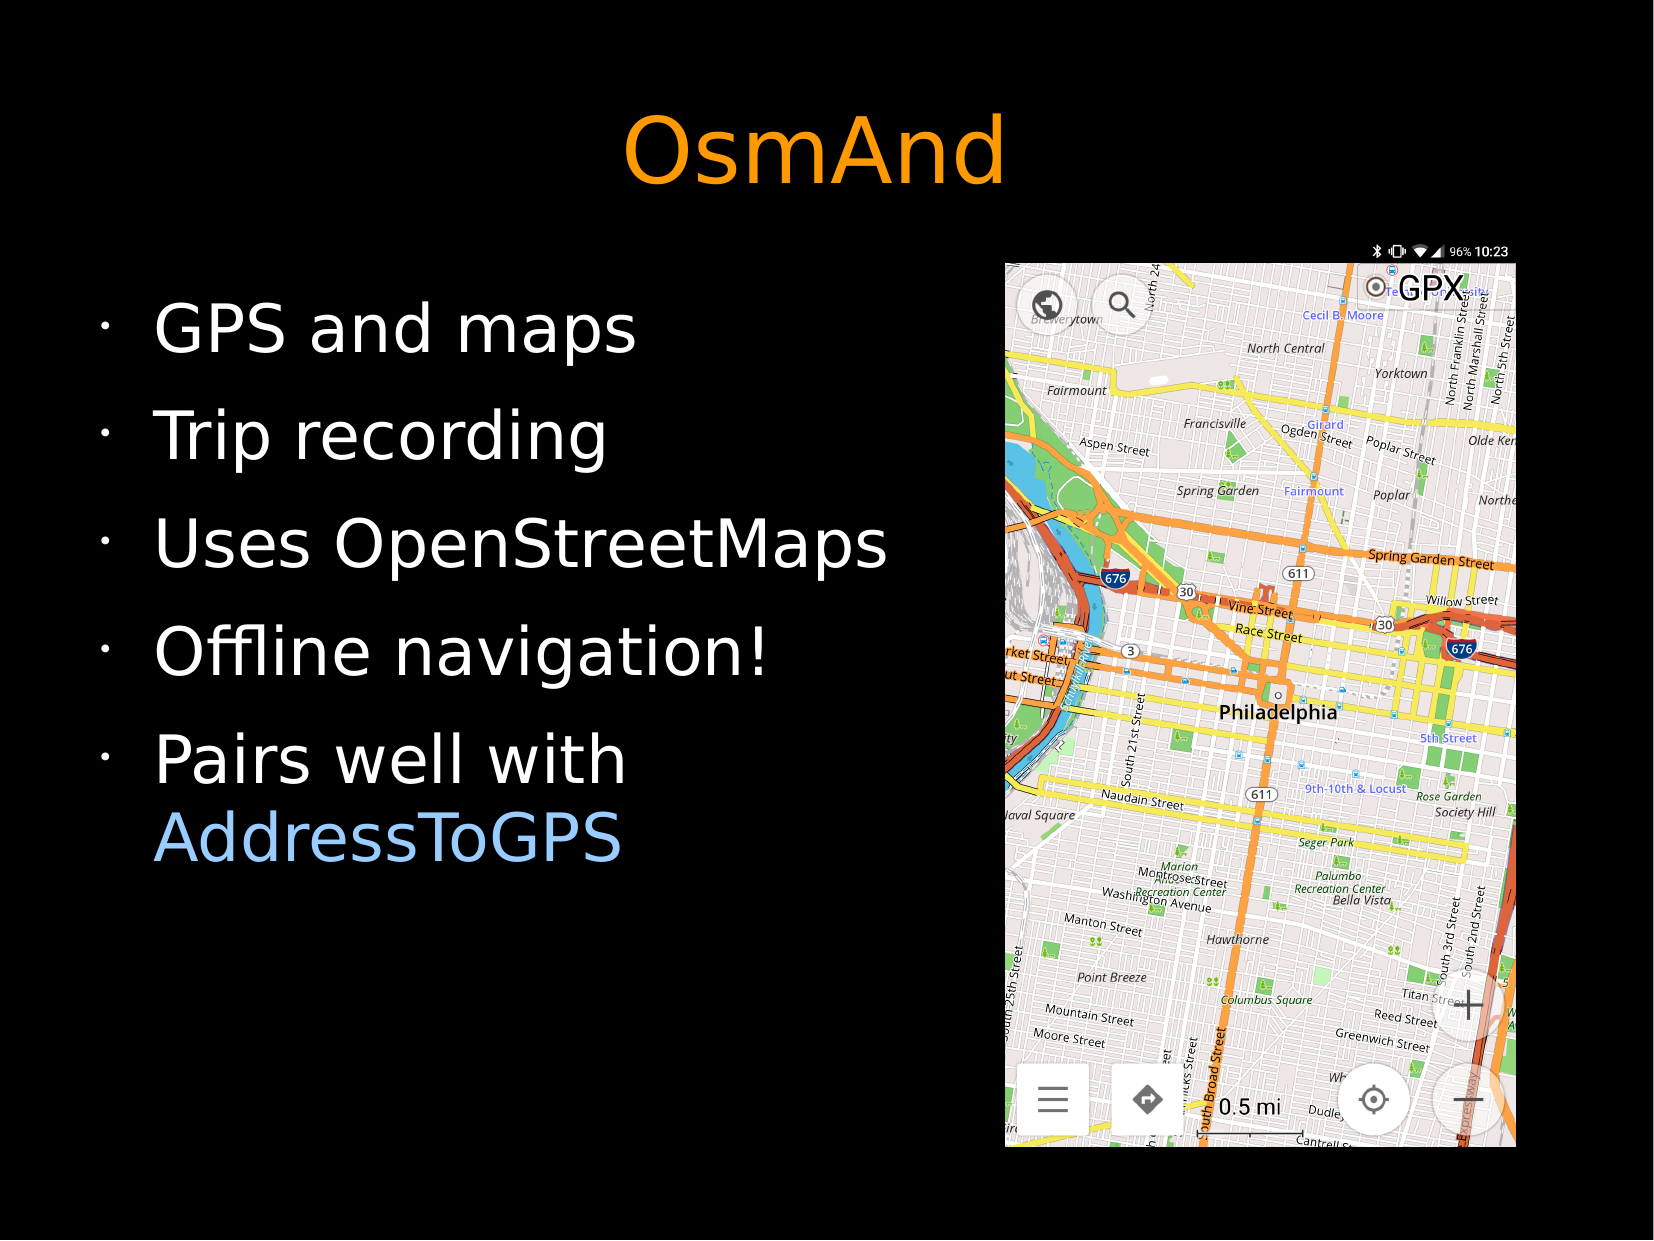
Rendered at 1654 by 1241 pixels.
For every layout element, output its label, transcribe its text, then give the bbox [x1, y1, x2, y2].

picture [1005, 239, 1516, 1147]
list GPS and maps Trip recording Uses OpenStreetMaps Offline navigation! Pairs well with AddressToGPS [82, 290, 1005, 946]
title OsmAnd [71, 47, 1561, 256]
